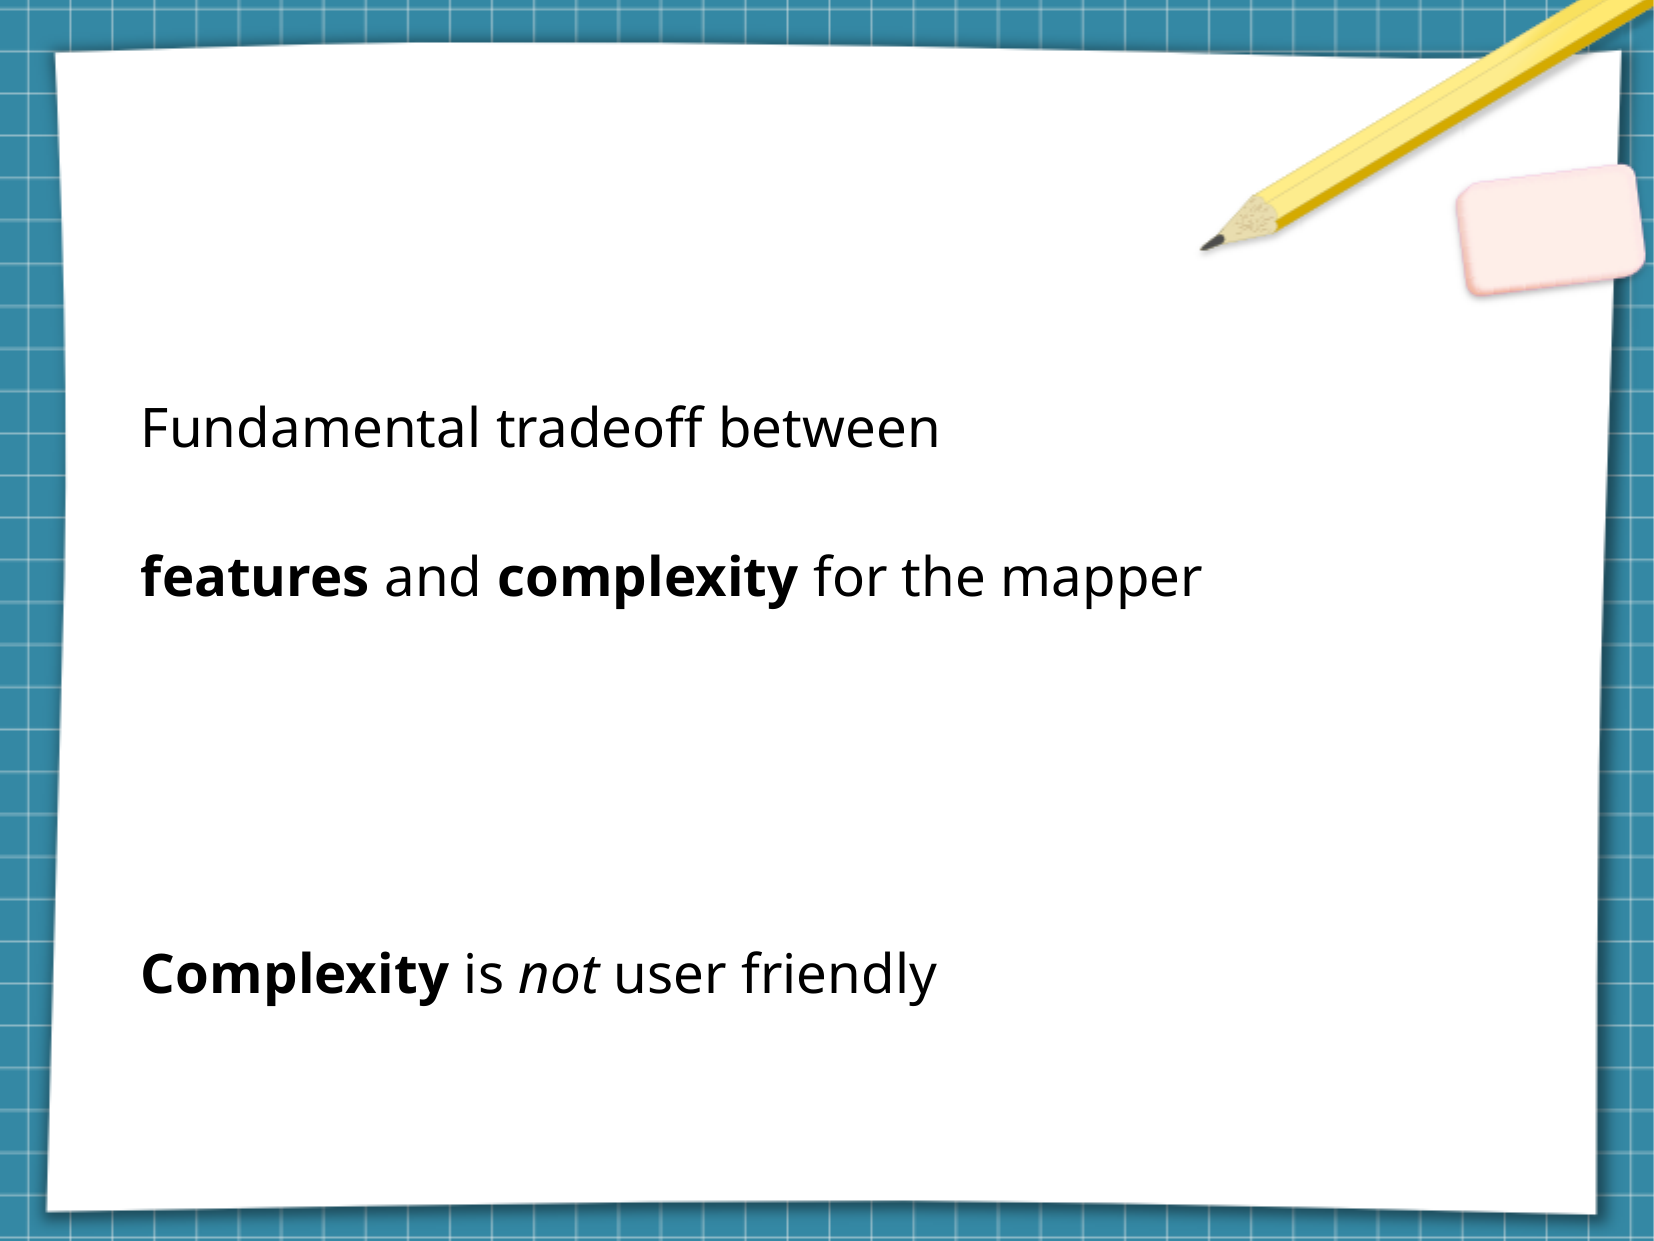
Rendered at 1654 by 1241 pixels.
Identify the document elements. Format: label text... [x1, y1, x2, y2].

list Fundamental tradeoff between features and complexity for the mapper Complexity is not user friendly [82, 290, 1571, 1010]
picture [0, 0, 1654, 1241]
